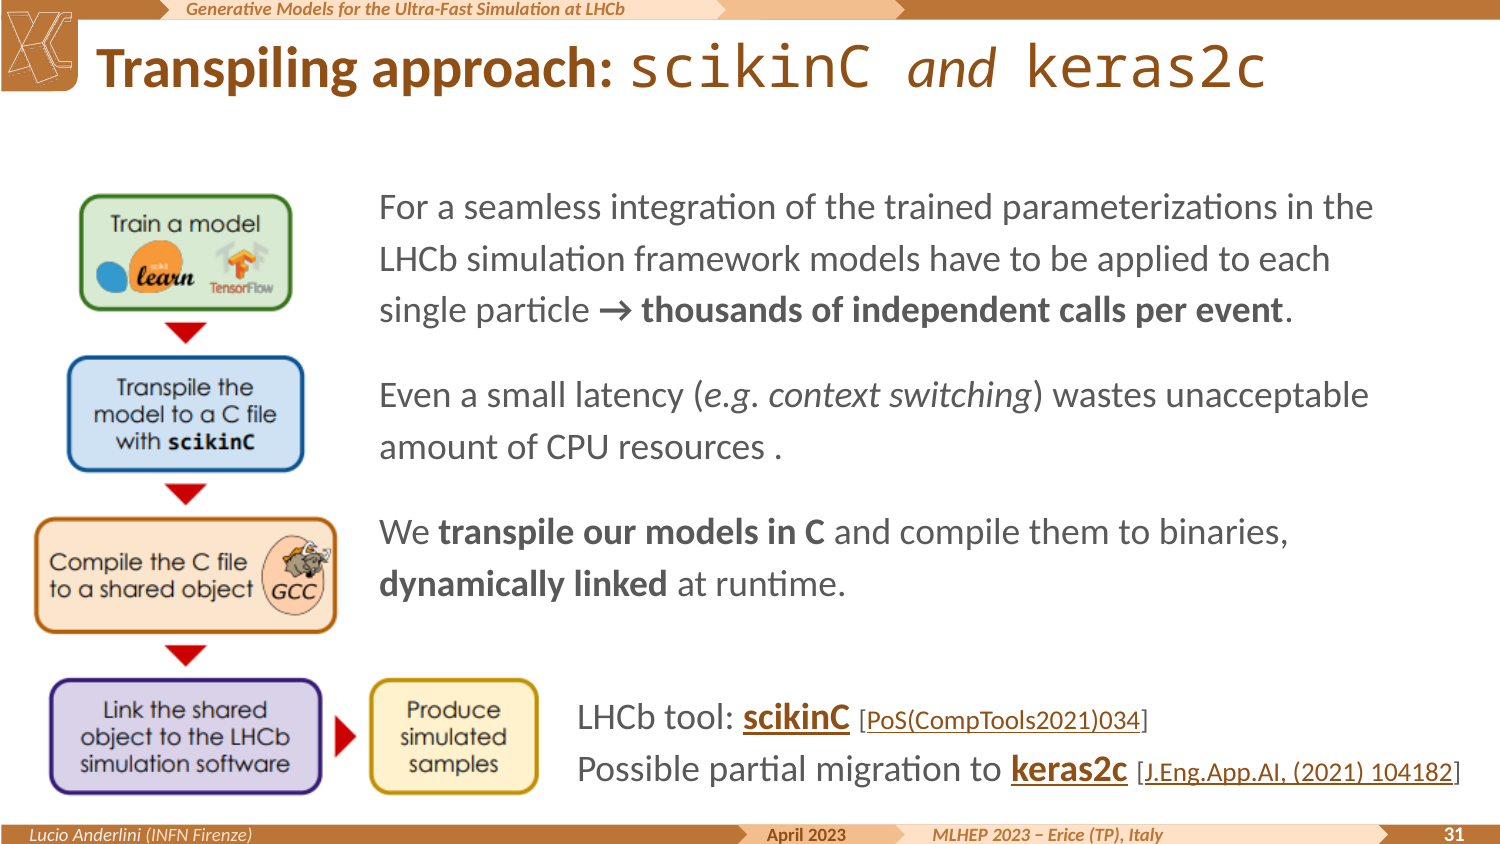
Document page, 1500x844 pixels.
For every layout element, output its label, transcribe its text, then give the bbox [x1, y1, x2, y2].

slide_number <number> [1389, 809, 1480, 844]
list LHCb tool: scikinC [PoS(CompTools2021)034] Possible partial migration to keras2c [J.Eng.App.AI, (2021) 104182] [562, 670, 1500, 809]
list For a seamless integration of the trained parameterizations in the LHCb simulation framework models have to be applied to each single particle → thousands of independent calls per event. Even a small latency (e.g. context switching) wastes unacceptable amount of CPU resources . We transpile our models in C and compile them to binaries, dynamically linked at runtime. [364, 160, 1412, 640]
picture [17, 151, 549, 809]
title Transpiling approach: scikinC and keras2c [81, 14, 1480, 109]
